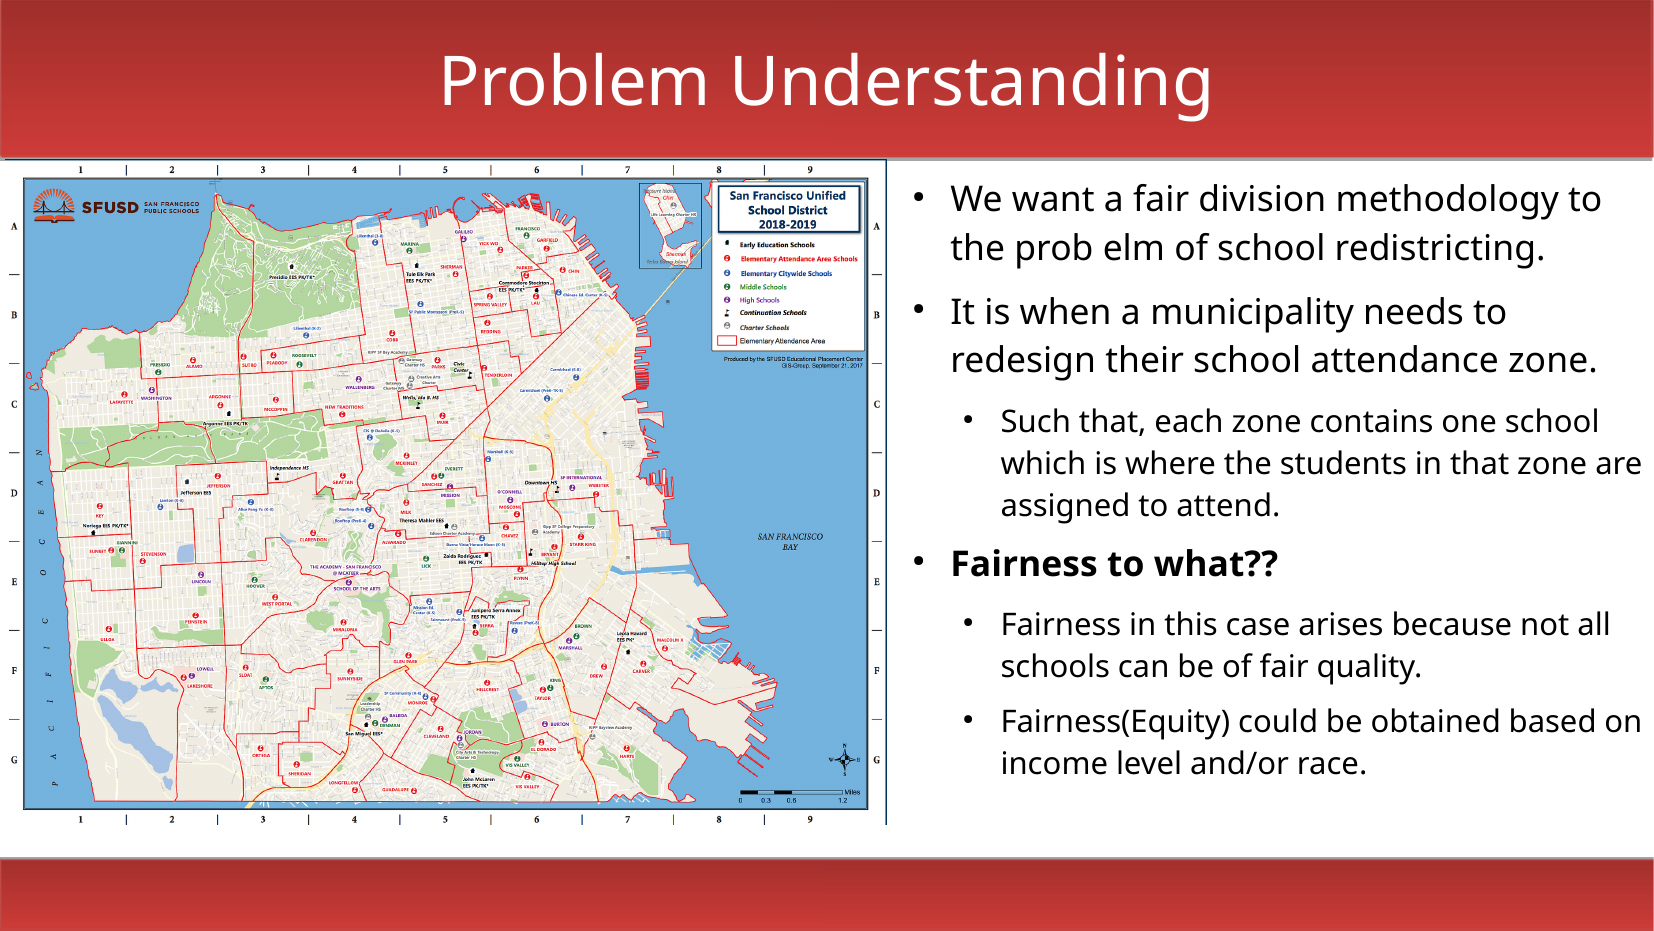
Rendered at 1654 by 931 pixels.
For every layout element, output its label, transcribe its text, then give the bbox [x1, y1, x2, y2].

picture [0, 857, 1654, 931]
list We want a fair division methodology to the prob elm of school redistricting. It is when a municipality needs to redesign their school attendance zone. Such that, each zone contains one school which is where the students in that zone are assigned to attend. Fairness to what?? Fairness in this case arises because not all schools can be of fair quality. Fairness(Equity) could be obtained based on income level and/or race. [900, 173, 1654, 788]
picture [0, 0, 1654, 826]
title Problem Understanding [59, 23, 1595, 133]
